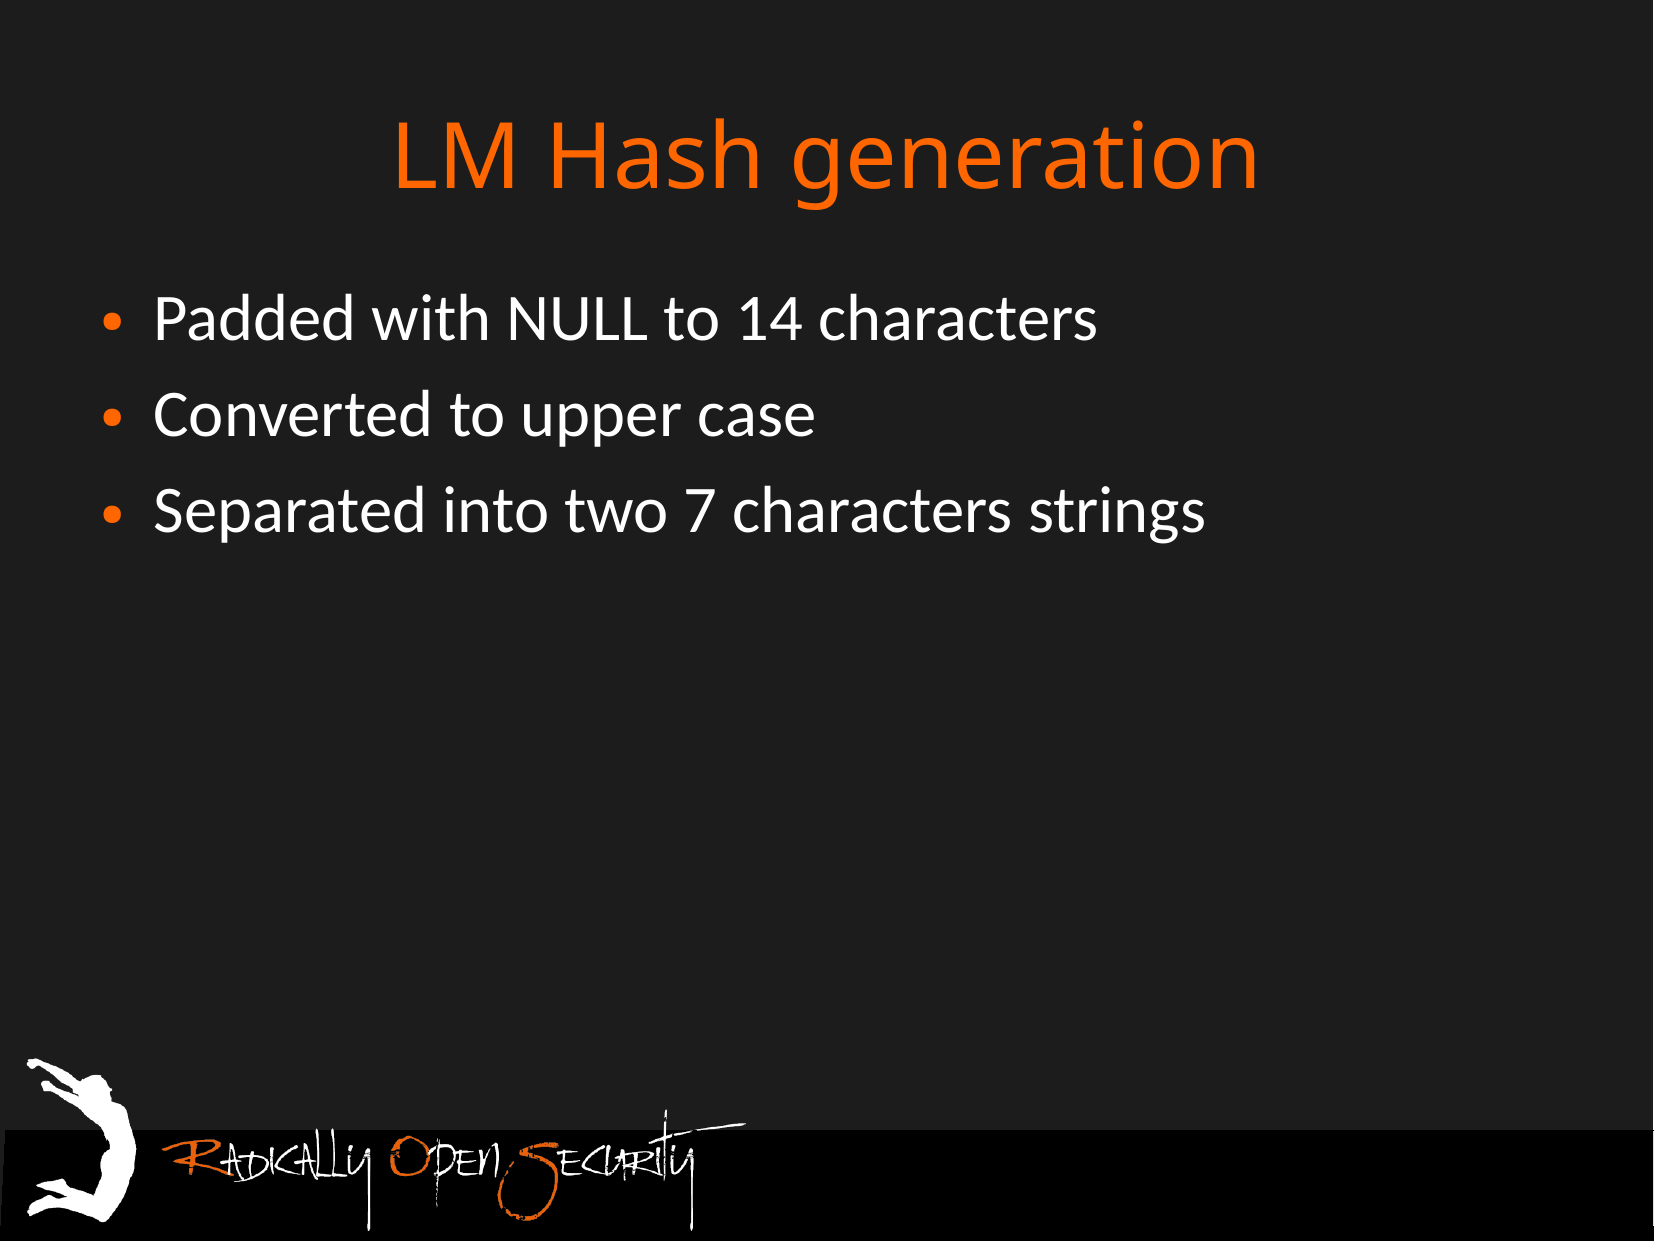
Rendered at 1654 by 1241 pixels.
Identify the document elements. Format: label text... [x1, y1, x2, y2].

list Padded with NULL to 14 characters Converted to upper case Separated into two 7 characters strings [82, 290, 1571, 1010]
picture [0, 1022, 778, 1241]
title LM Hash generation [82, 49, 1571, 257]
